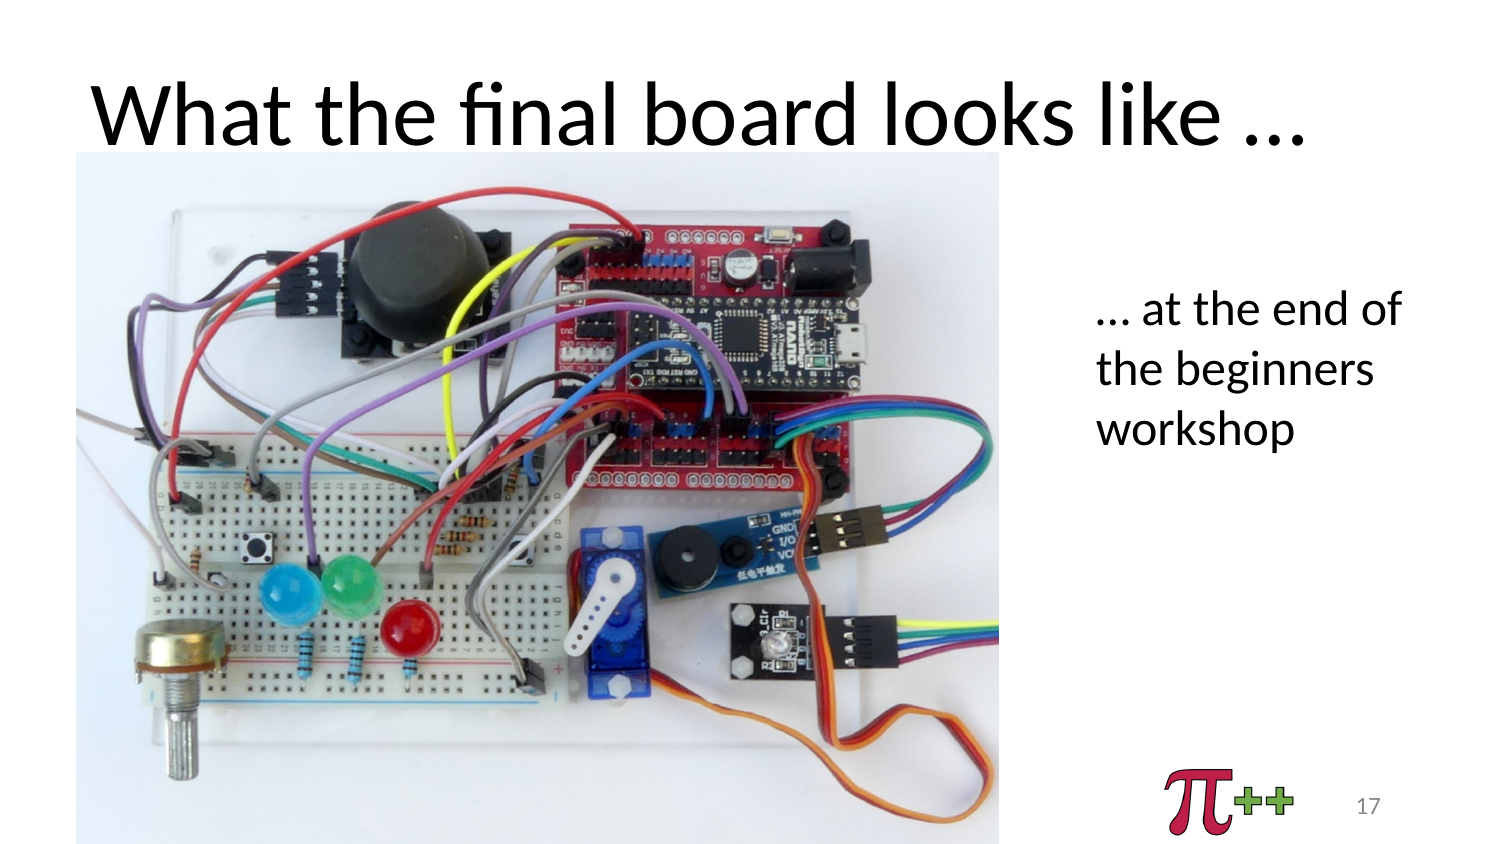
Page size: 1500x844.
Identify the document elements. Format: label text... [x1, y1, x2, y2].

text_box … at the end of the beginners workshop [1080, 268, 1447, 466]
picture [76, 152, 999, 844]
title What the final board looks like … [75, 20, 1426, 198]
text_box 17 [1340, 782, 1426, 827]
